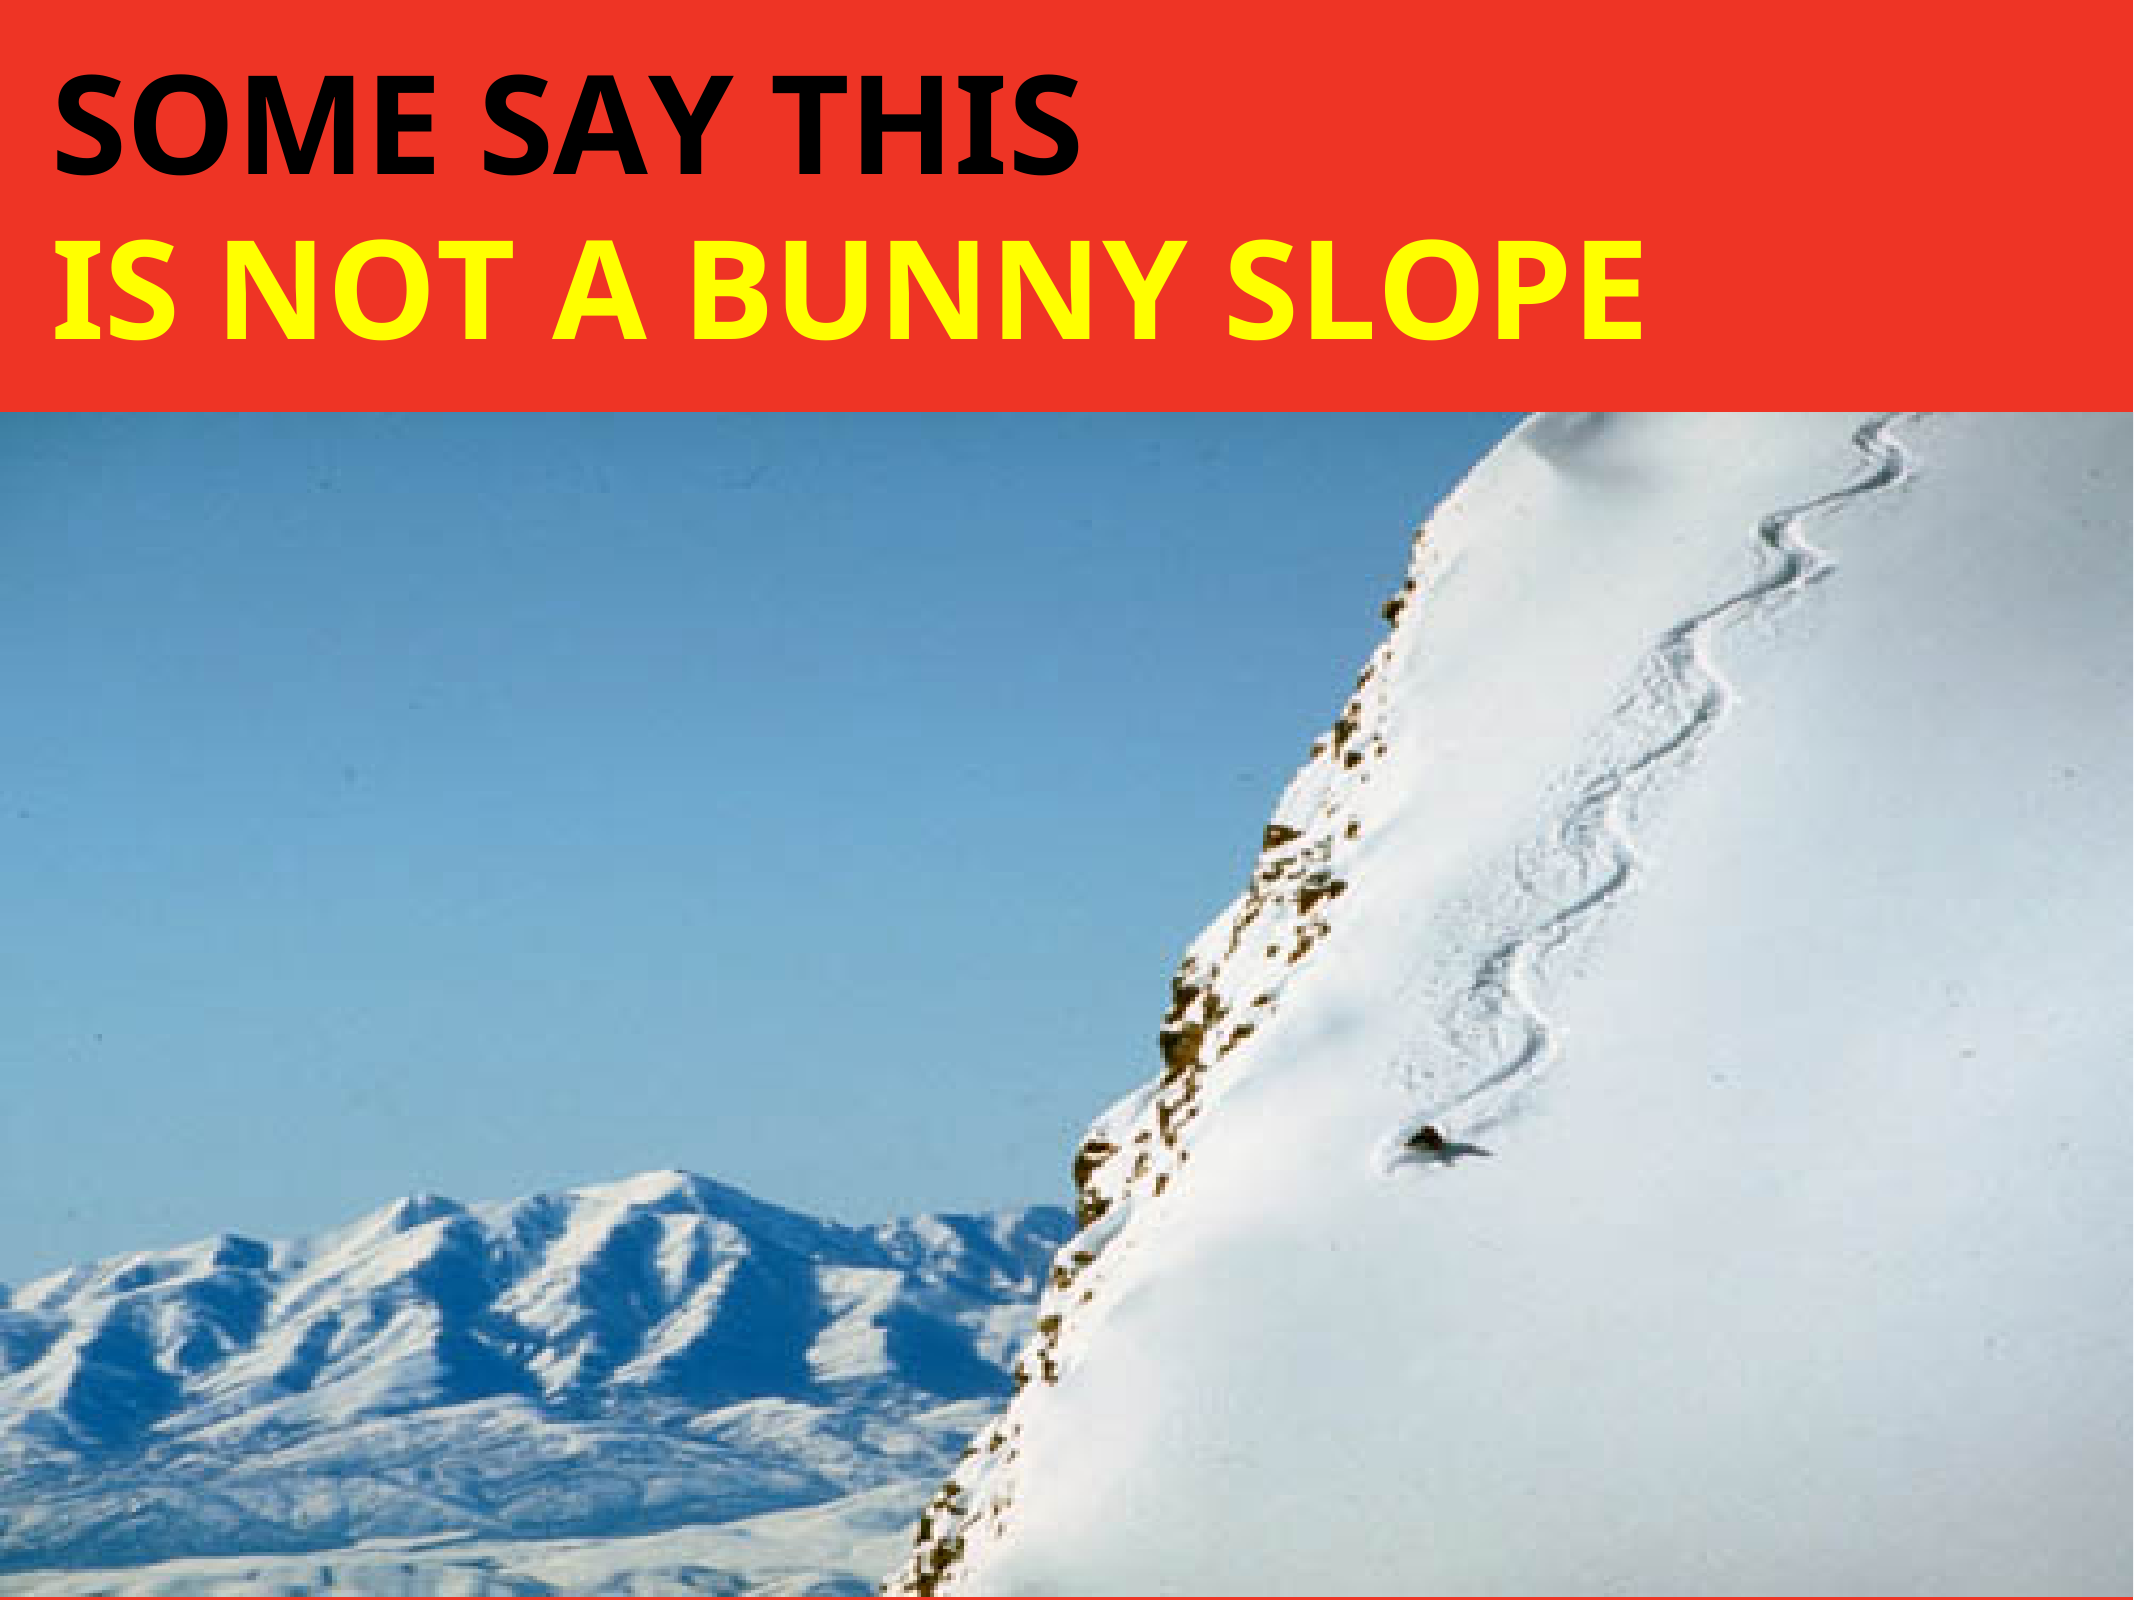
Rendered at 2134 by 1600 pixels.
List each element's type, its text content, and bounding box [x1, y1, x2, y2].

picture [0, 412, 2134, 1597]
text_box SOME SAY THIS IS NOT A BUNNY SLOPE [41, 37, 2134, 412]
